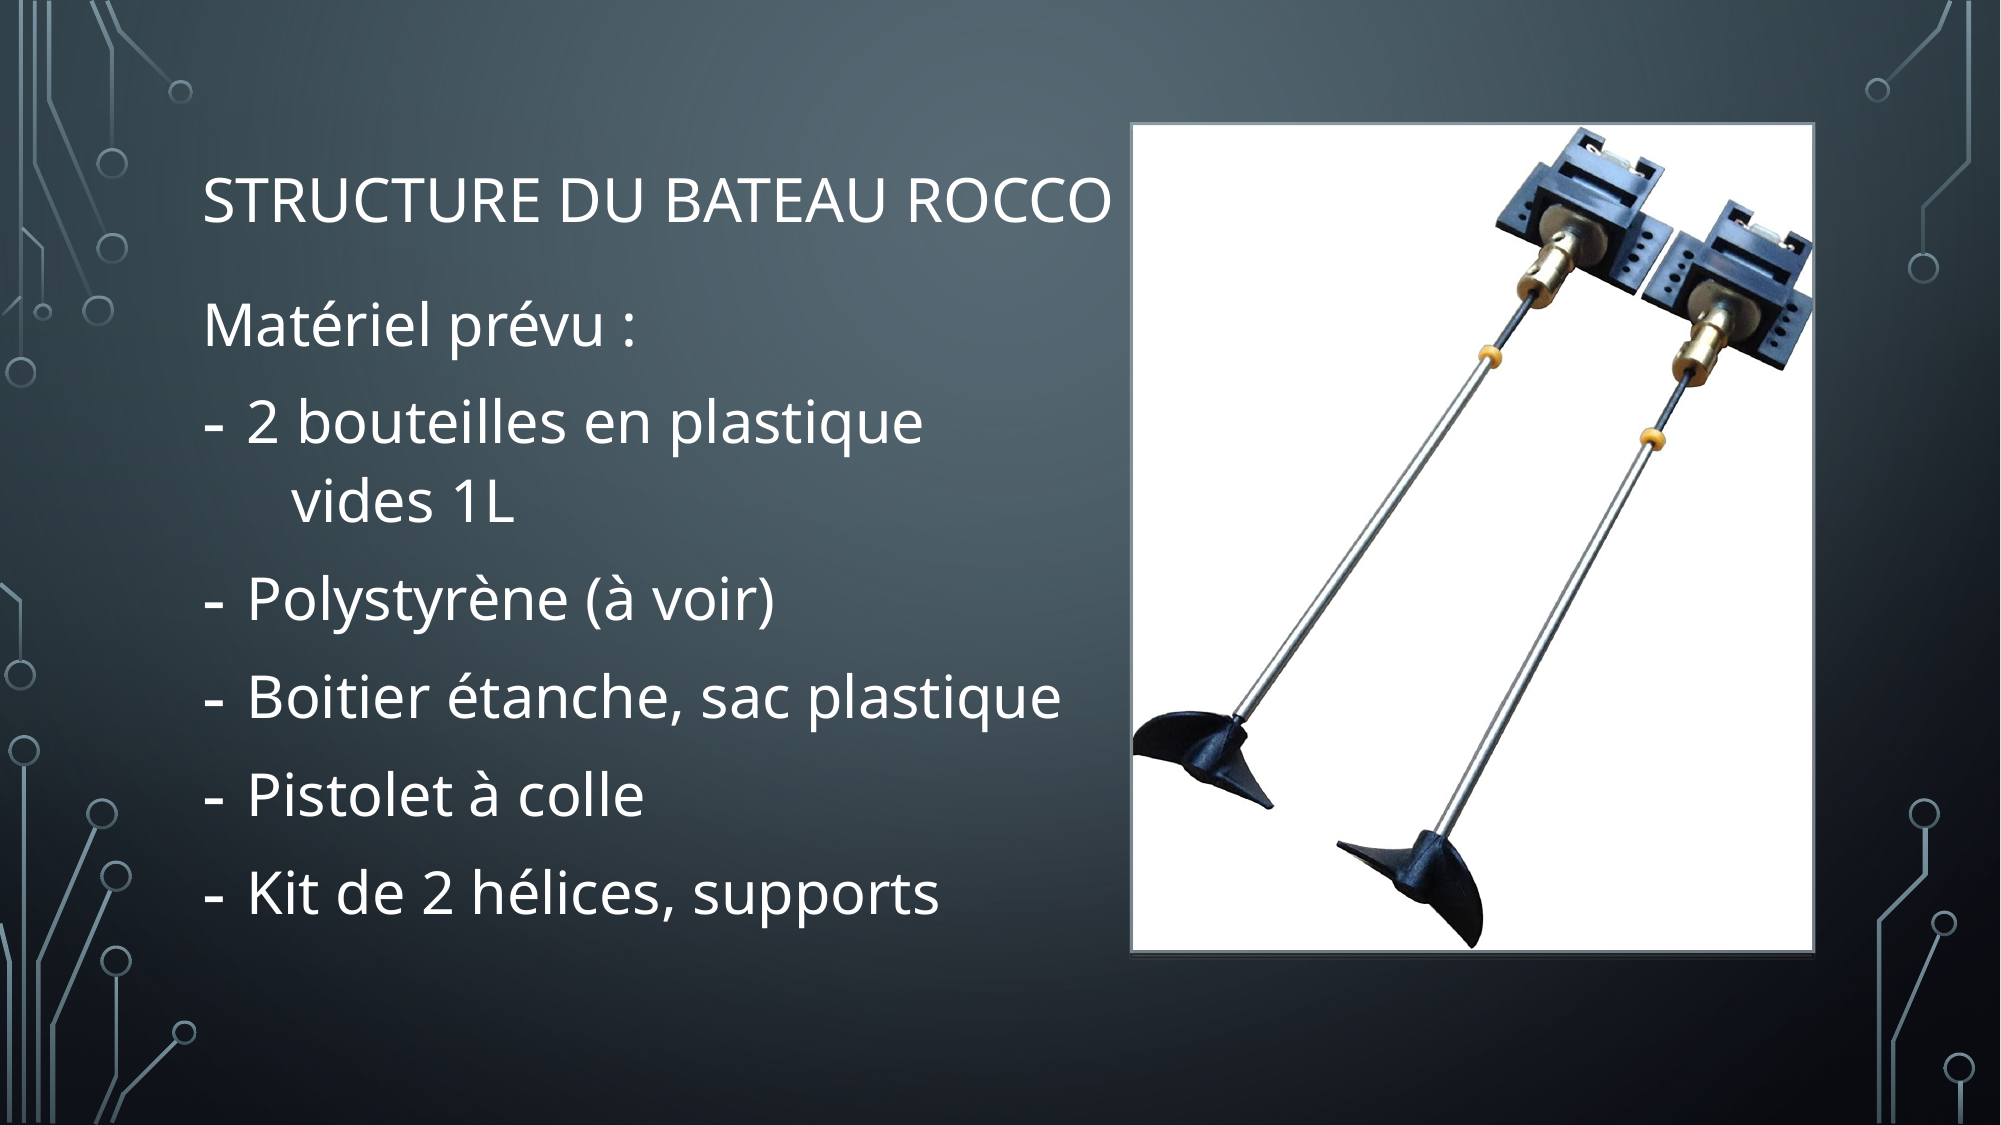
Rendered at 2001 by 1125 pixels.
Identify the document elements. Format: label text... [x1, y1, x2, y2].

picture [1133, 125, 1813, 951]
list Matériel prévu : 2 bouteilles en plastique vides 1L Polystyrène (à voir) Boitier étanche, sac plastique Pistolet à colle Kit de 2 hélices, supports [187, 272, 1087, 995]
title Structure du bateau Rocco [187, 106, 1161, 244]
